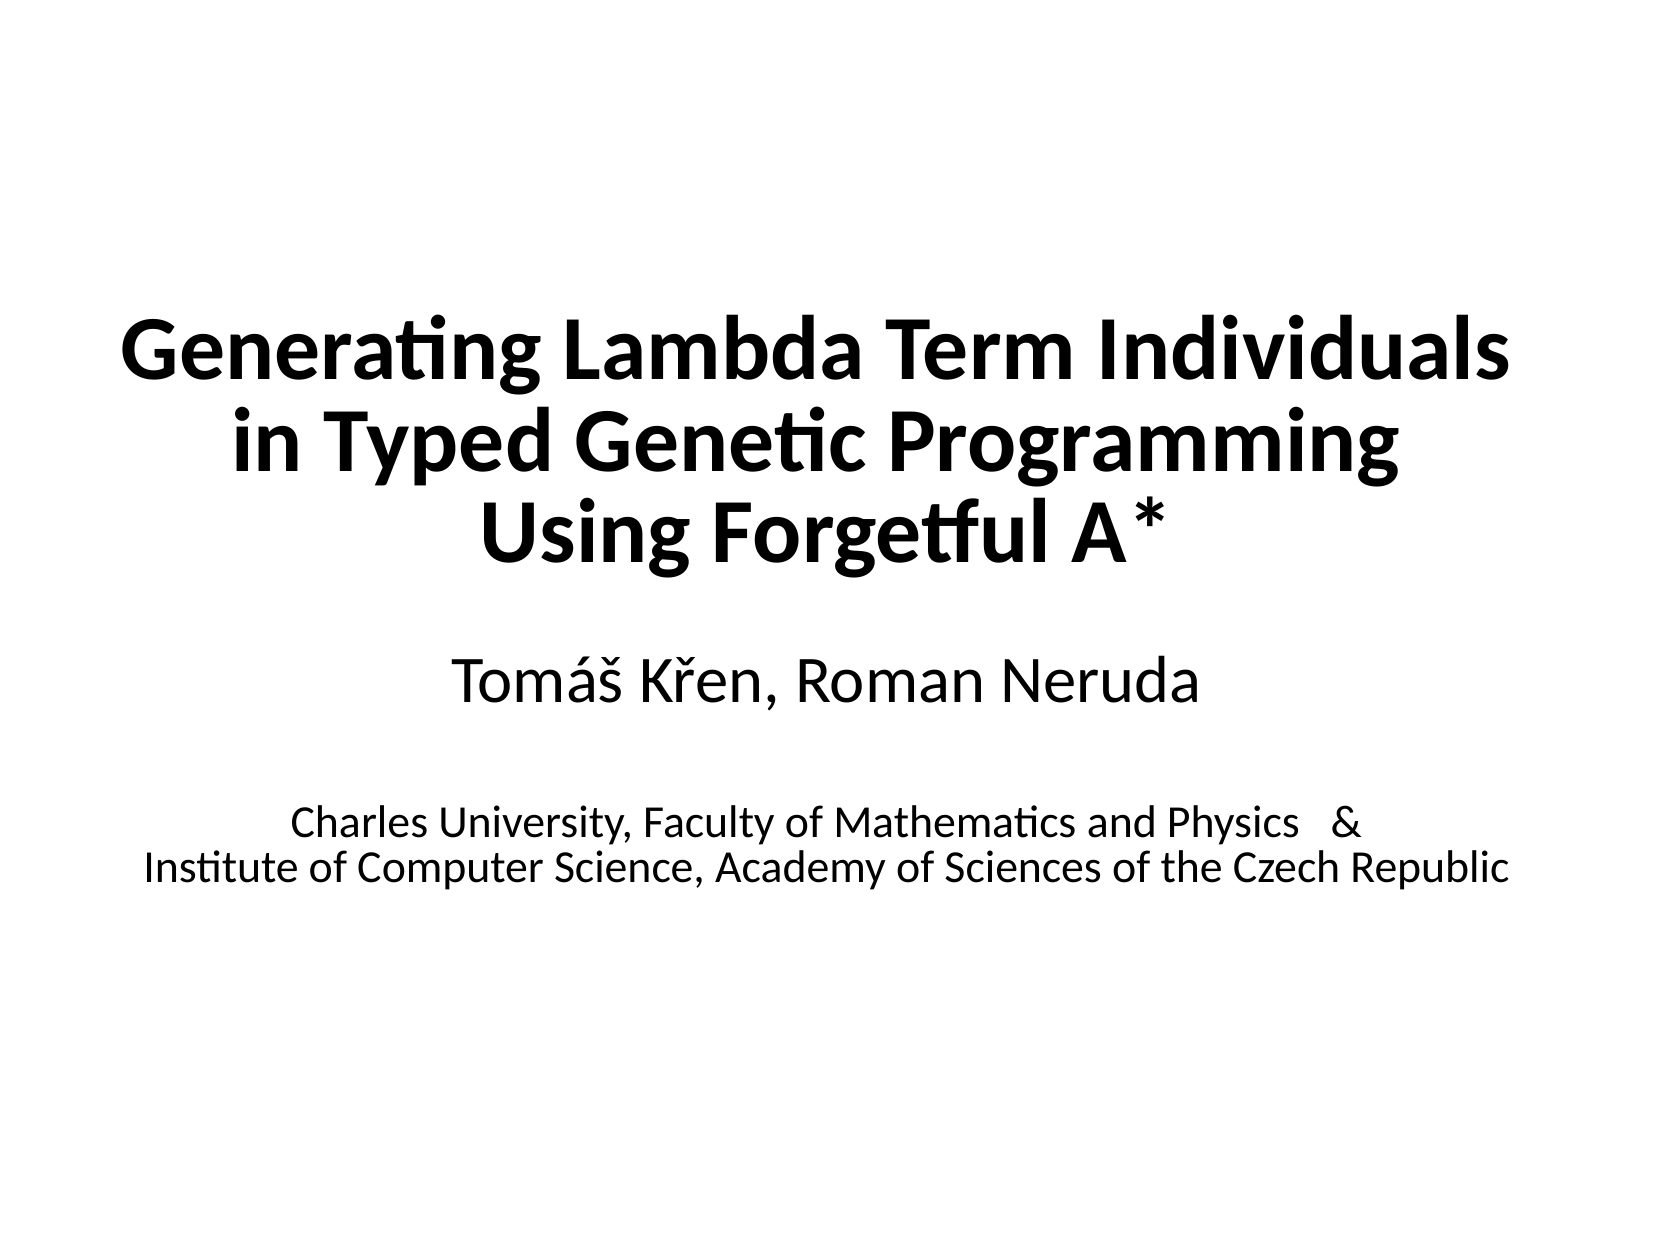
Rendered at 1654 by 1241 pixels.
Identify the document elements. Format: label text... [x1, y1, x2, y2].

subtitle Generating Lambda Term Individuals in Typed Genetic Programming Using Forgetful A* Tomáš Křen, Roman Neruda Charles University, Faculty of Mathematics and Physics & Institute of Computer Science, Academy of Sciences of the Czech Republic [82, 0, 1571, 1241]
